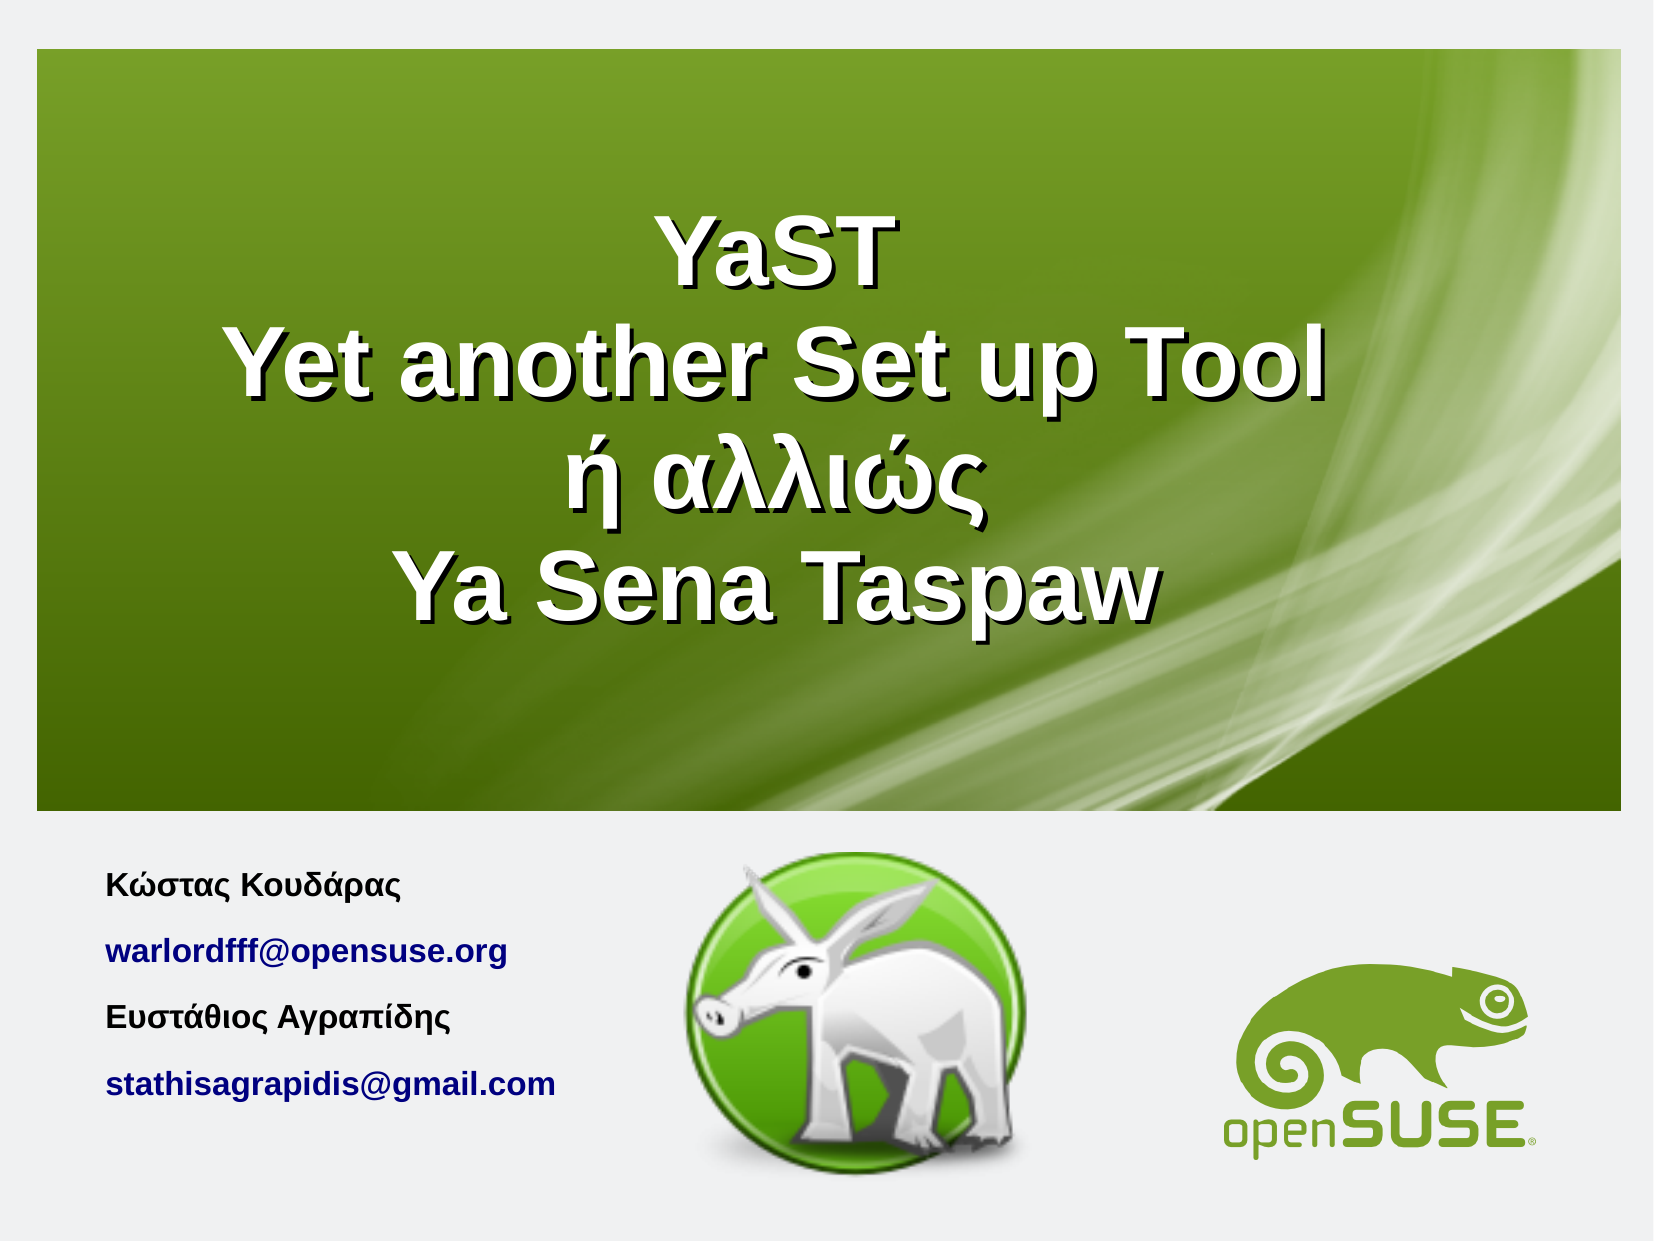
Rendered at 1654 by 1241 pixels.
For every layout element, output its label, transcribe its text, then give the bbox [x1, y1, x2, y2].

picture [0, 0, 1654, 1241]
list Κώστας Κουδάρας warlordfff@opensuse.org Ευστάθιος Αγραπίδης stathisagrapidis@gmail.com [105, 866, 838, 1241]
title YaST Yet another Set up Tool ή αλλιώς Ya Sena Taspaw [220, 31, 1654, 754]
